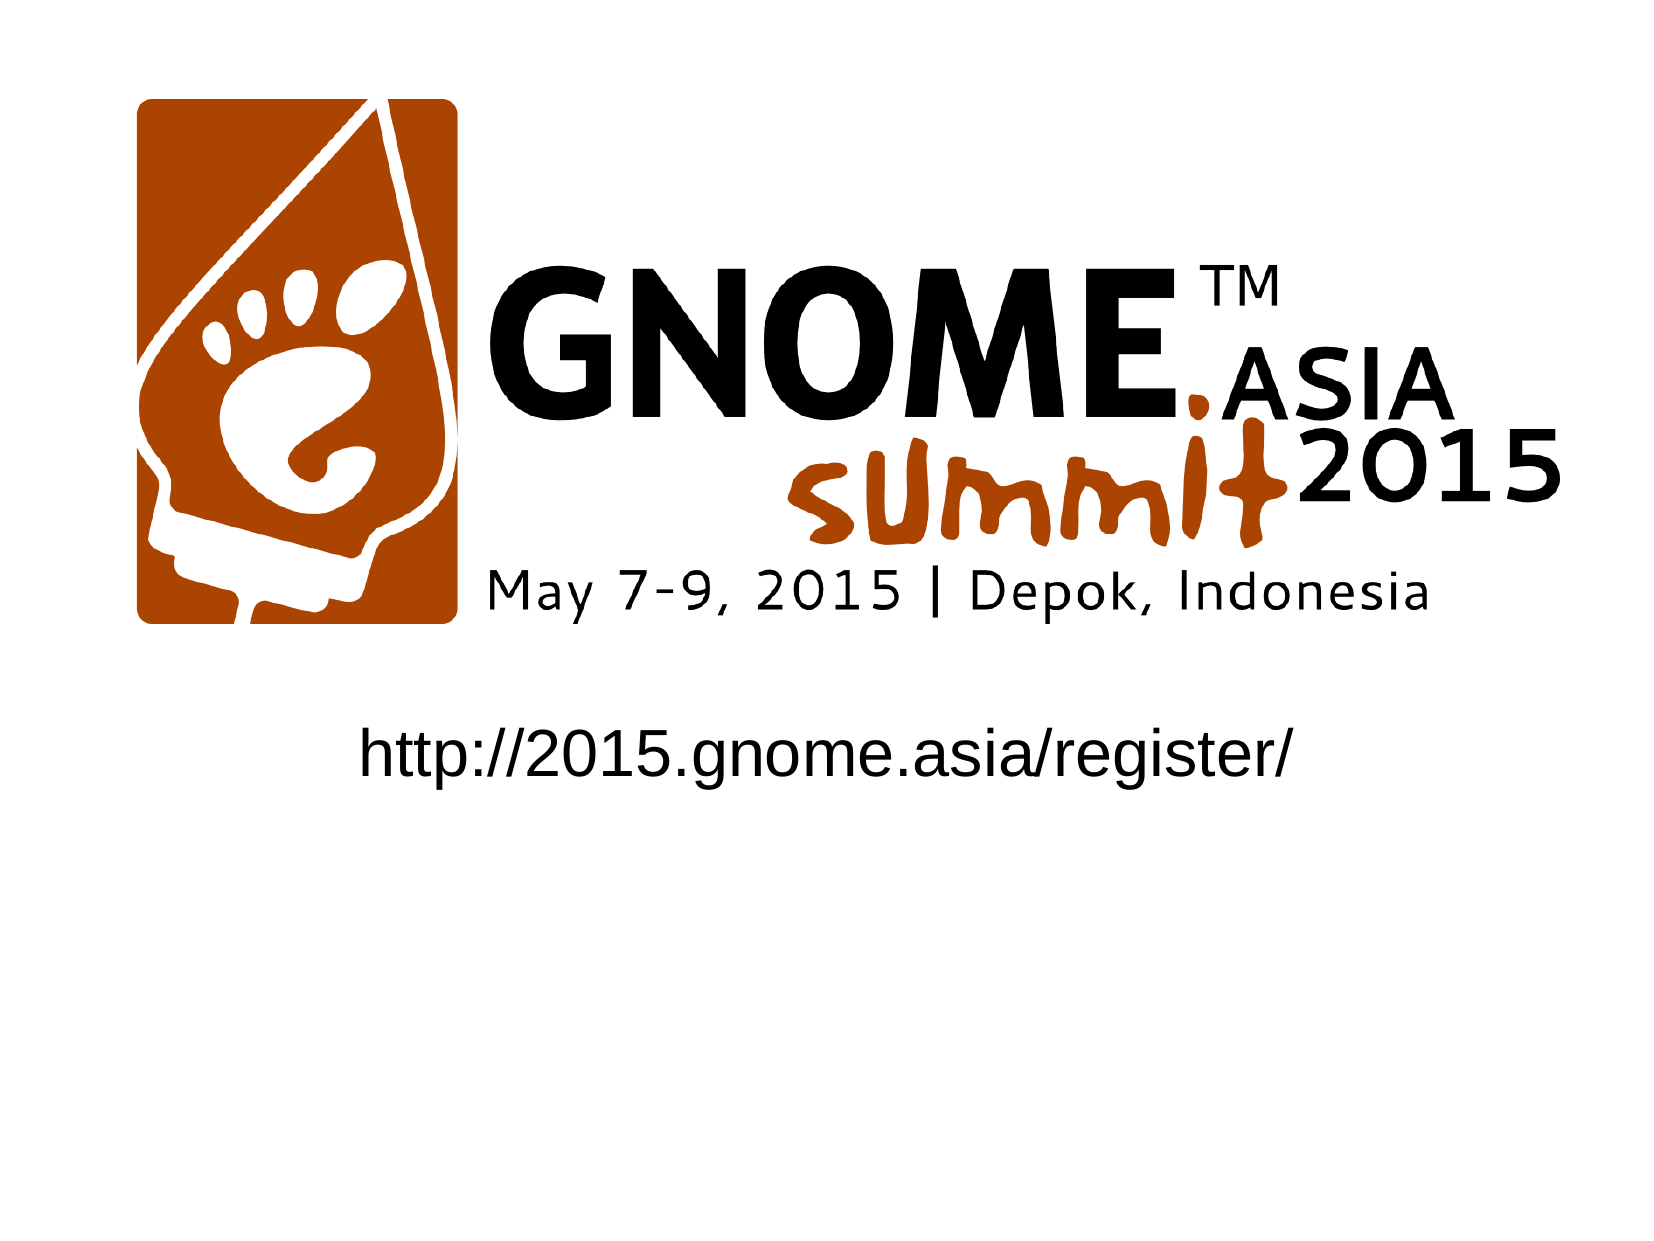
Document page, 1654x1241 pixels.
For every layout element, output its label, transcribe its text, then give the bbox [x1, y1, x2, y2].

subtitle http://2015.gnome.asia/register/ [82, 49, 1571, 1010]
picture [105, 77, 1591, 646]
